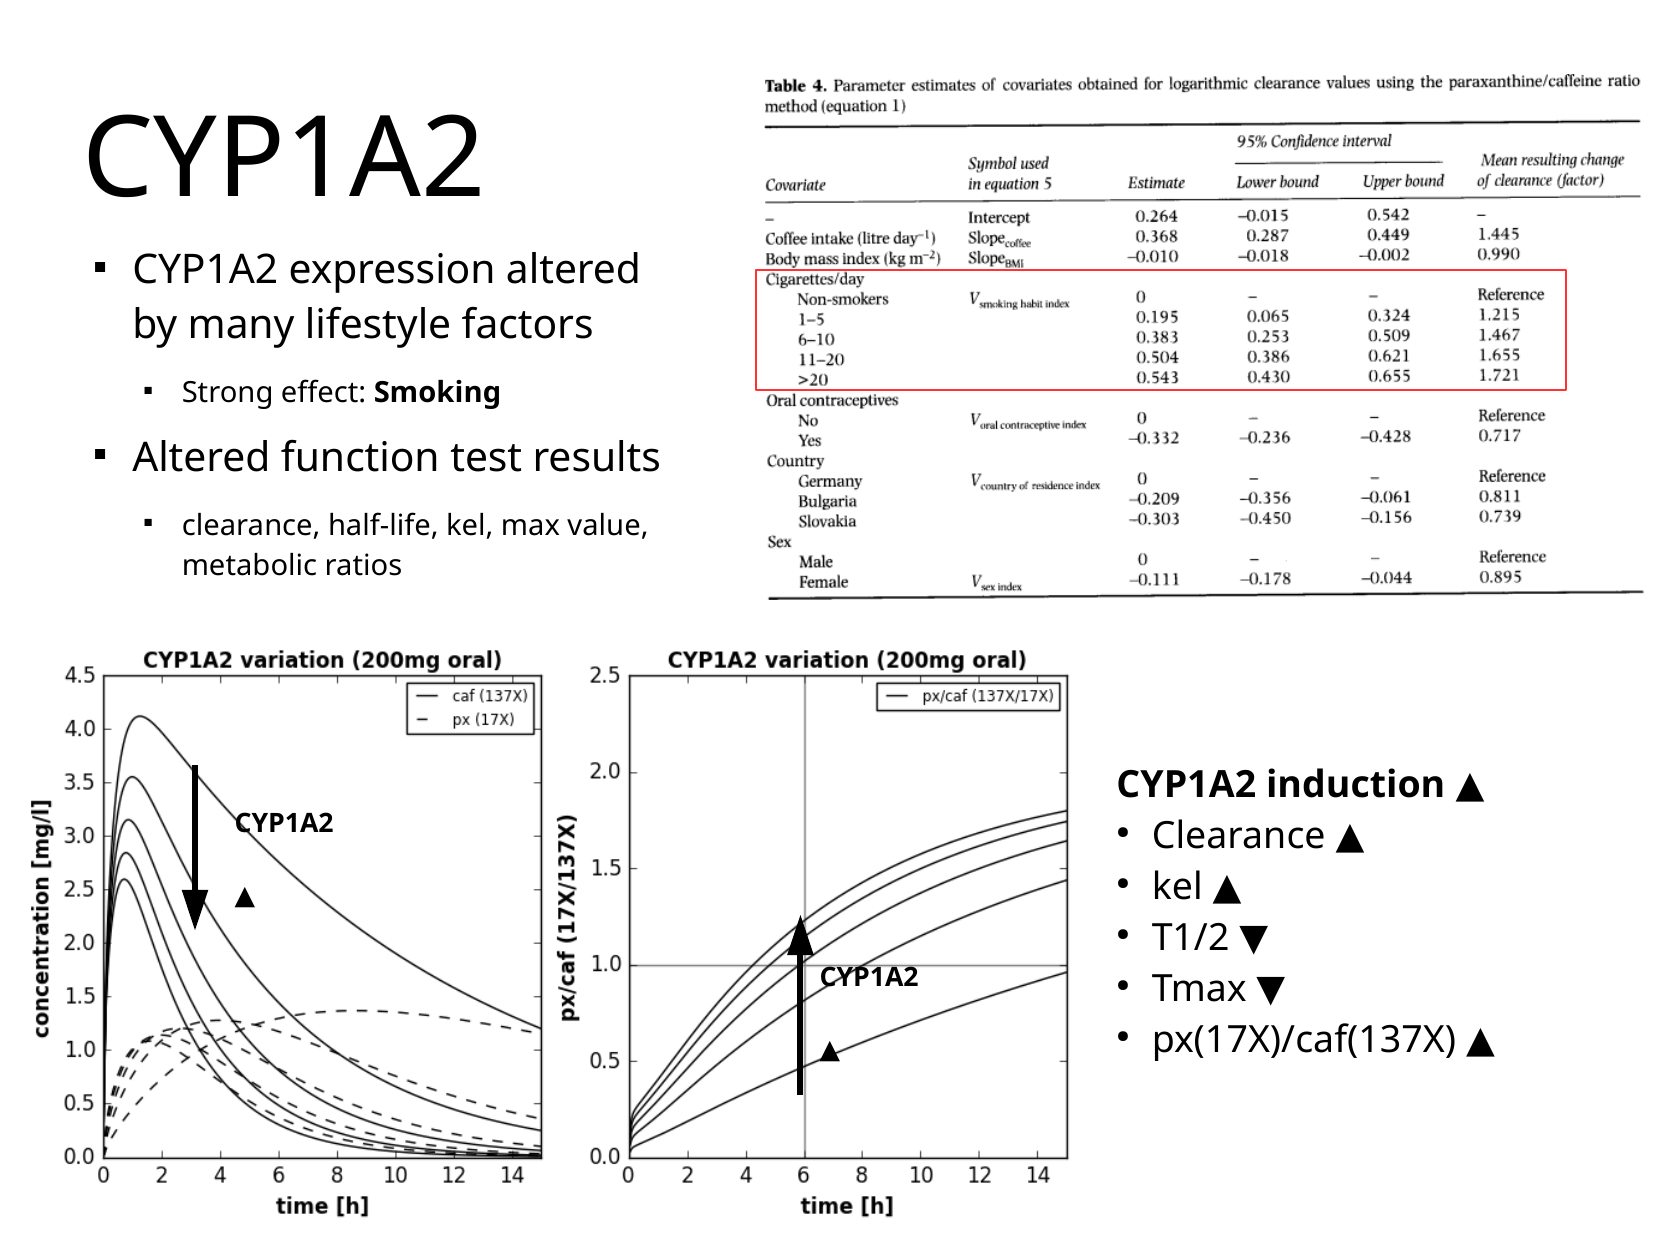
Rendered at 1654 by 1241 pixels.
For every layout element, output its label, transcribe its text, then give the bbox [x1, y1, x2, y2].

list CYP1A2 expression altered by many lifestyle factors Strong effect: Smoking Altered function test results clearance, half-life, kel, max value, metabolic ratios [82, 240, 676, 616]
text_box CYP1A2 ▲ [219, 760, 376, 917]
title CYP1A2 [82, 49, 1571, 257]
text_box CYP1A2 ▲ [804, 915, 961, 1071]
picture [764, 74, 1644, 601]
picture [20, 638, 1078, 1230]
picture [764, 271, 1565, 389]
text_box CYP1A2 induction ▲ Clearance ▲ kel ▲ T1/2 ▼ Tmax ▼ px(17X)/caf(137X) ▲ [1101, 750, 1576, 1063]
